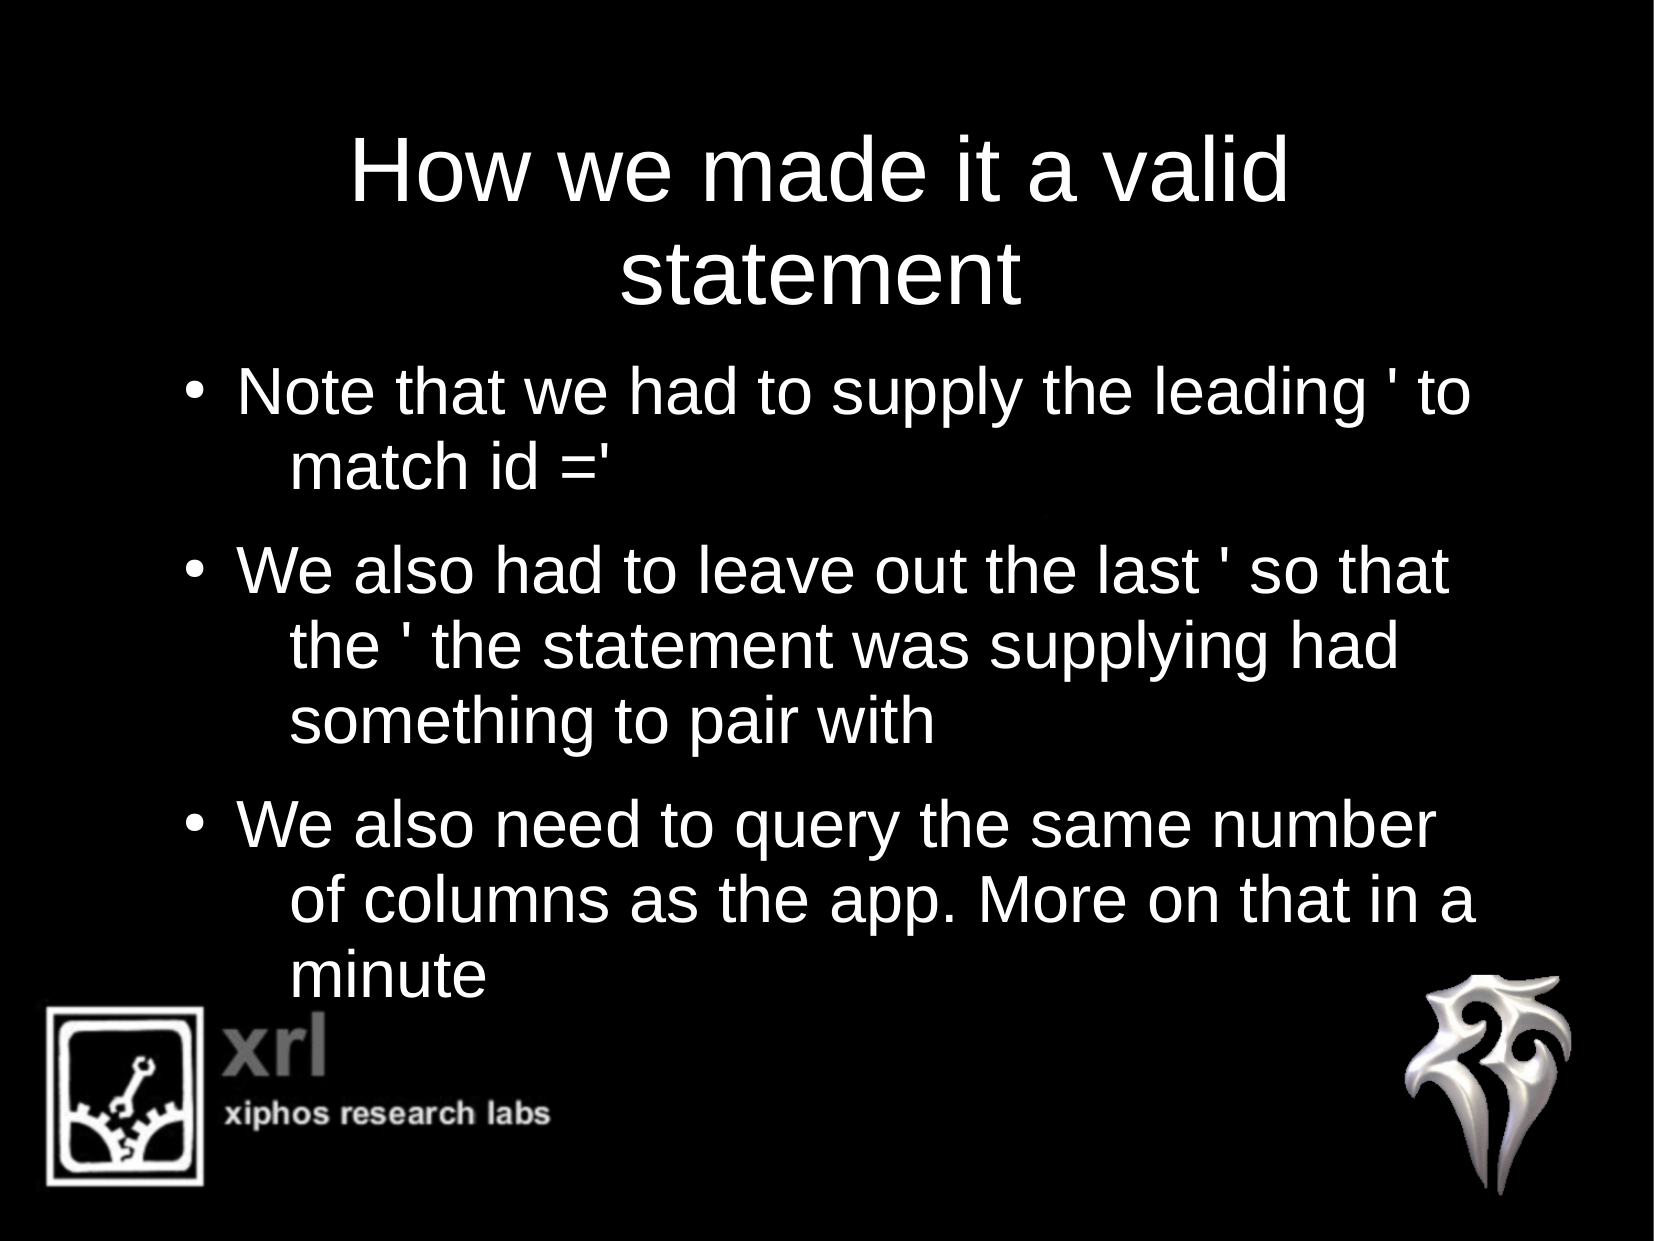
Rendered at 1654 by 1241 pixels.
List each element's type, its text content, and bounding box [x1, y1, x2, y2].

picture [0, 0, 1654, 1241]
list Note that we had to supply the leading ' to match id =' We also had to leave out the last ' so that the ' the statement was supplying had something to pair with We also need to query the same number of columns as the app. More on that in a minute [147, 354, 1506, 1173]
title How we made it a valid statement [135, 117, 1506, 325]
